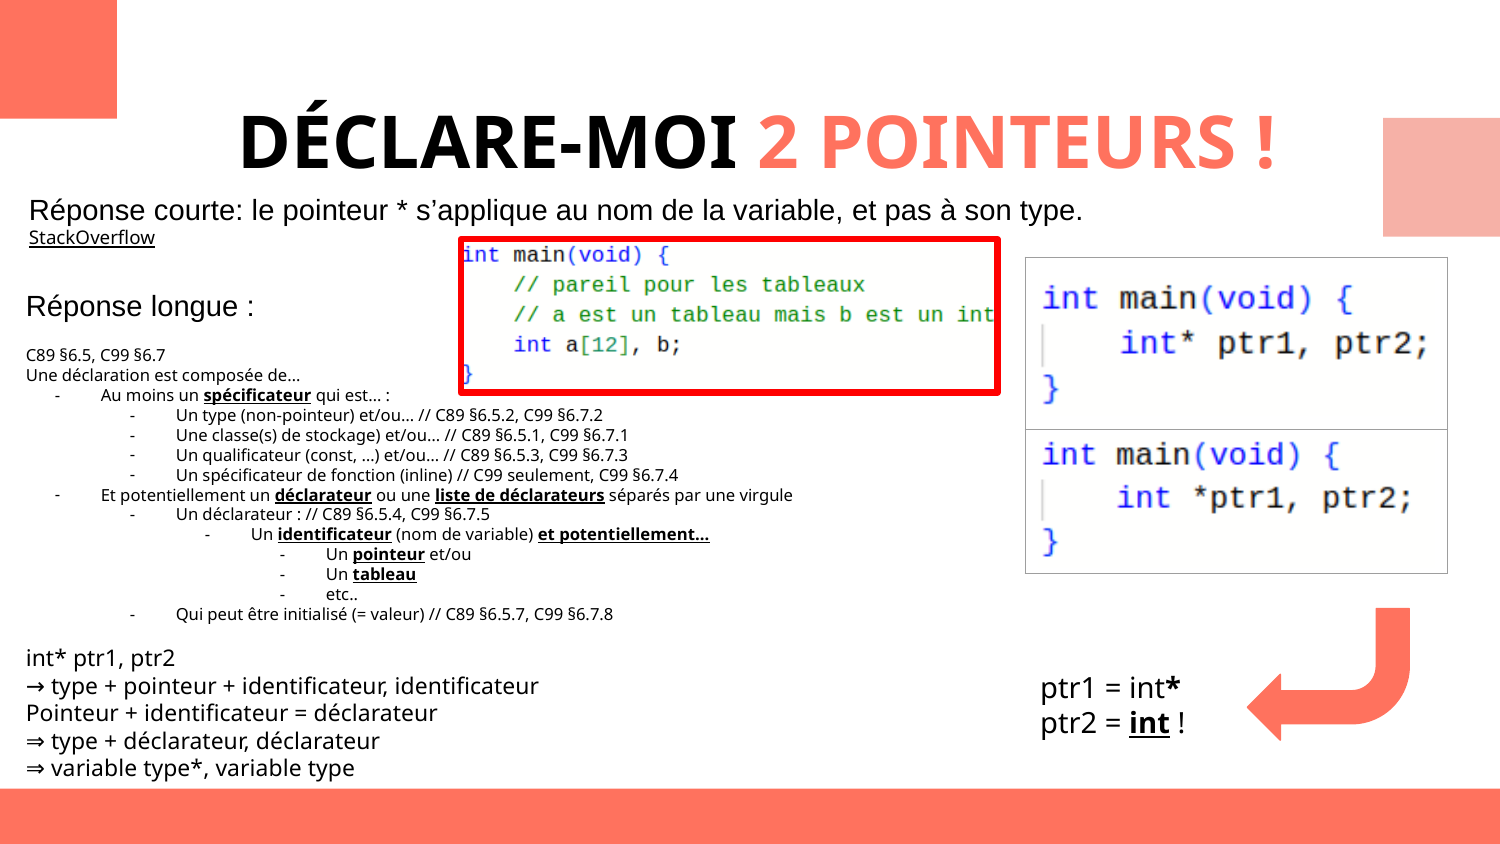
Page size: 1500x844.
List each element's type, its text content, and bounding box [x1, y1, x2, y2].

text_box Réponse courte: le pointeur * s’applique au nom de la variable, et pas à son type. StackOverflow [13, 176, 1136, 273]
text_box [1247, 608, 1410, 741]
table_cell [1026, 430, 1447, 573]
title DÉCLARE-MOI 2 POINTEURS ! [105, 102, 1410, 177]
table_header [1026, 258, 1447, 429]
picture [1038, 278, 1435, 416]
text_box ptr1 = int* ptr2 = int ! [1025, 654, 1223, 751]
picture [1038, 435, 1435, 568]
text_box Réponse longue : C89 §6.5, C99 §6.7 Une déclaration est composée de… Au moins un spécificateur qui est… : Un type (non-pointeur) et/ou… // C89 §6.5.2, C99 §6.7.2 Une classe(s) de stockage) et/ou… // C89 §6.5.1, C99 §6.7.1 Un qualificateur (const, …) et/ou… // C89 §6.5.3, C99 §6.7.3 Un spécificateur de fonction (inline) // C99 seulement, C99 §6.7.4 Et potentiellement un déclarateur ou une liste de déclarateurs séparés par une virgule Un déclarateur : // C89 §6.5.4, C99 §6.7.5 Un identificateur (nom de variable) et potentiellement… Un pointeur et/ou Un tableau etc.. Qui peut être initialisé (= valeur) // C89 §6.5.7, C99 §6.7.8 int* ptr1, ptr2 → type + pointeur + identificateur, identificateur Pointeur + identificateur = déclarateur ⇒ type + déclarateur, déclarateur ⇒ variable type*, variable type [10, 272, 1009, 784]
